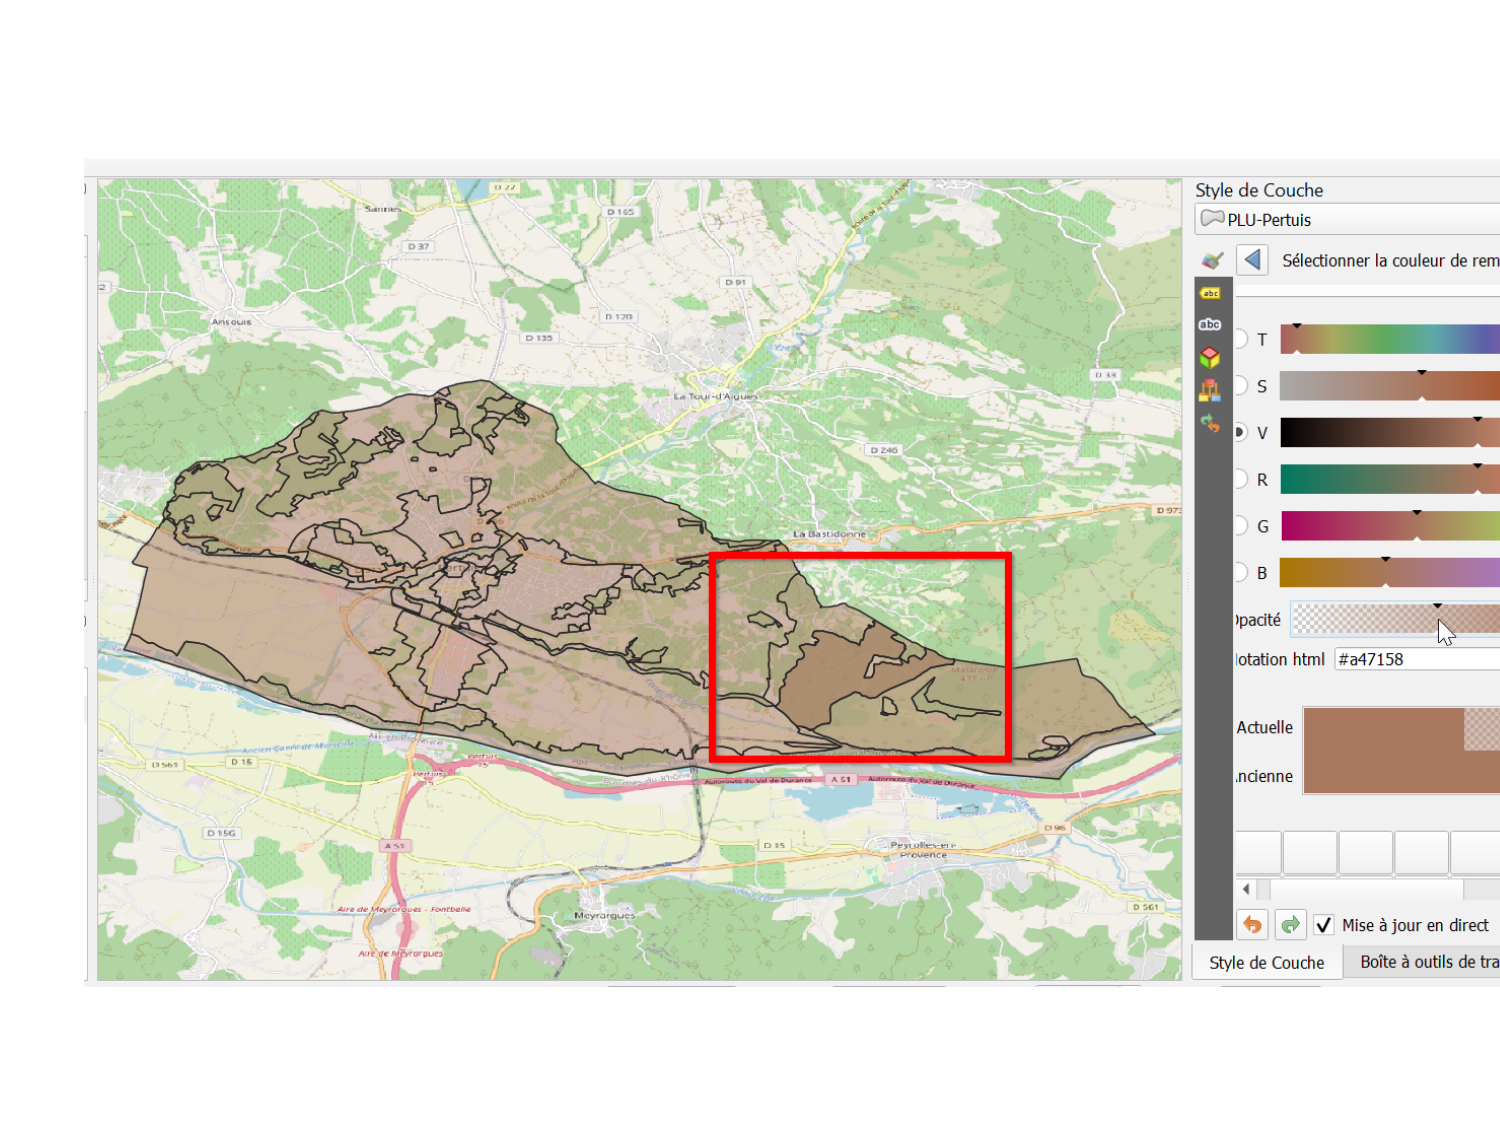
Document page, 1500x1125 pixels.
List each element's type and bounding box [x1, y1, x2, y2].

picture [84, 159, 1500, 987]
